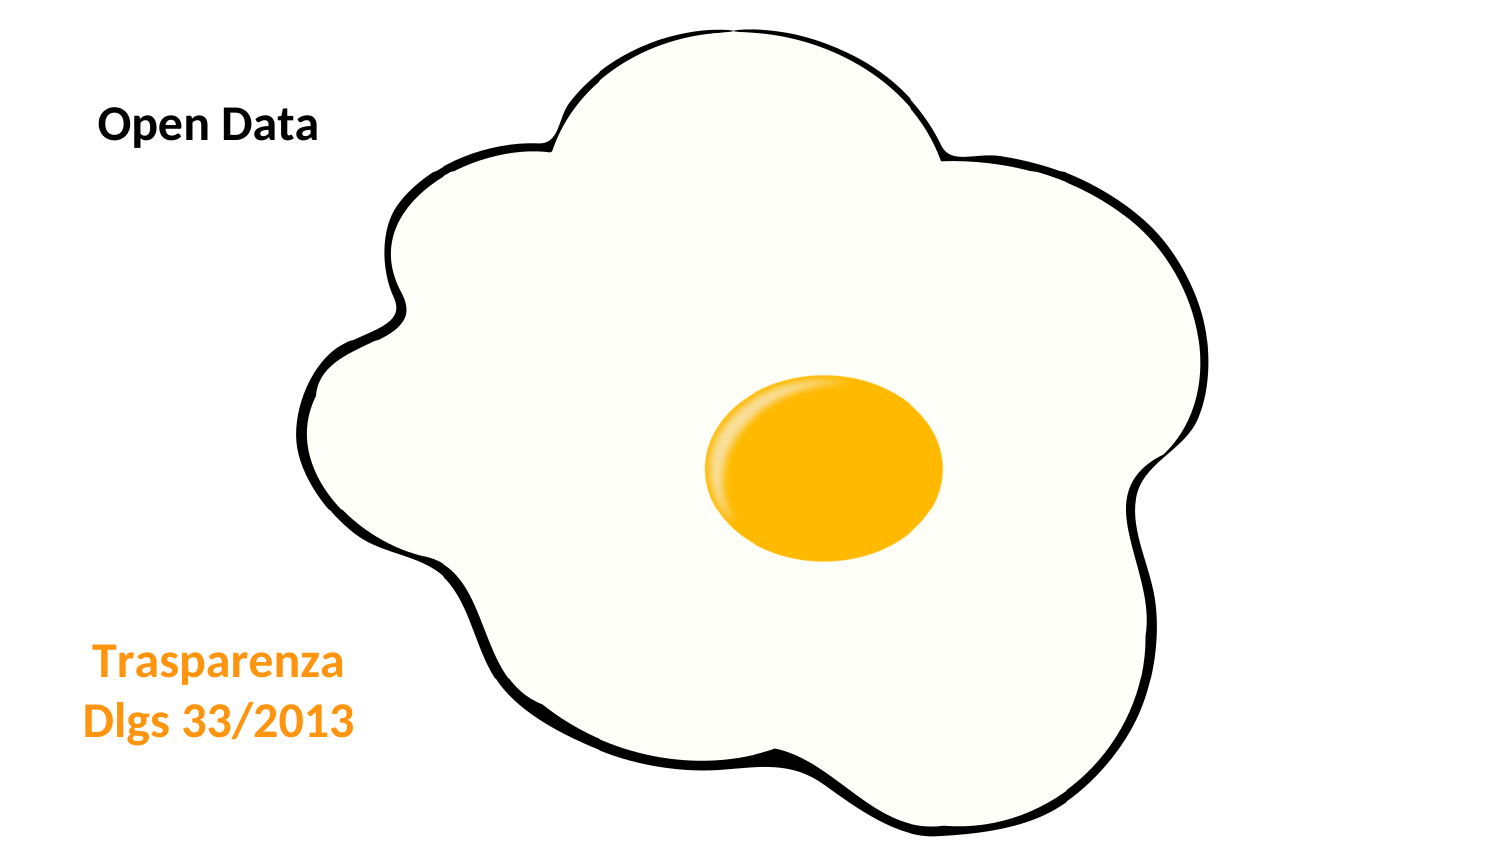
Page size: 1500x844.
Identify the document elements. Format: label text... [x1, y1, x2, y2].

text_box Trasparenza Dlgs 33/2013 [35, 620, 402, 755]
picture [288, 3, 1222, 844]
text_box Open Data [82, 82, 615, 178]
